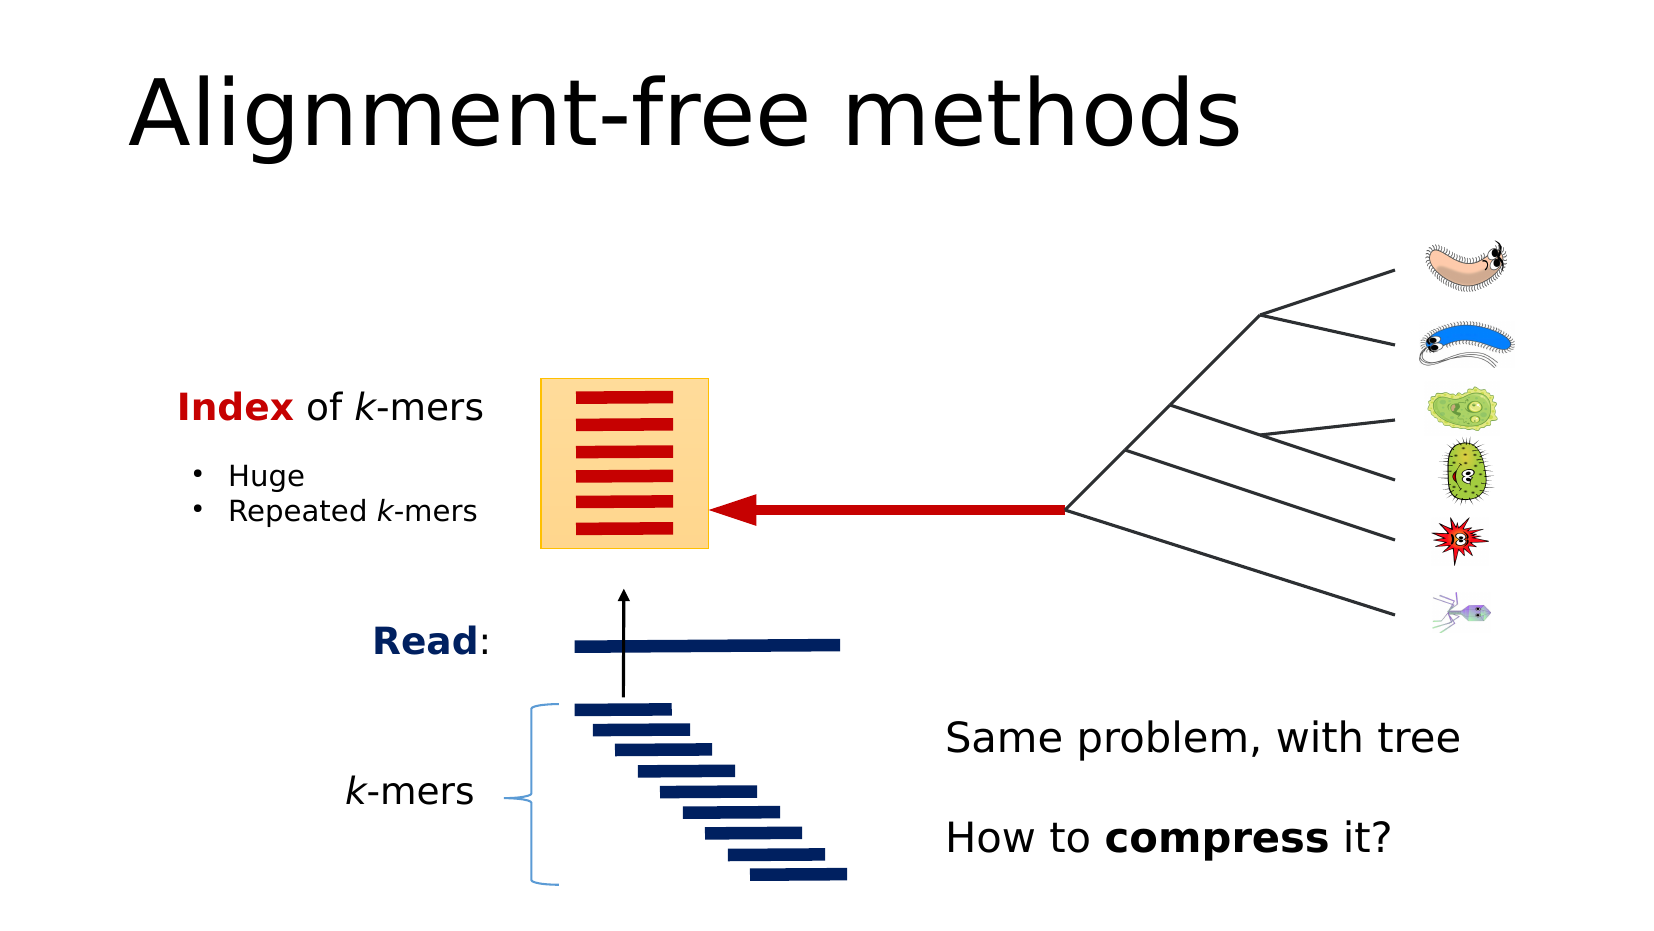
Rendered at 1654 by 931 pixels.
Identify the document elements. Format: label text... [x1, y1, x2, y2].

text_box Read: [357, 609, 509, 660]
picture [1431, 517, 1489, 567]
picture [1424, 382, 1500, 506]
text_box Same problem, with tree How to compress it? [930, 703, 1567, 871]
picture [1425, 240, 1507, 293]
text_box Index of k-mers [161, 374, 526, 425]
picture [1419, 321, 1516, 368]
text_box [540, 378, 709, 549]
title Alignment-free methods [113, 26, 1587, 206]
text_box Huge Repeated k-mers [177, 450, 507, 588]
picture [1432, 592, 1491, 633]
text_box k-mers [329, 759, 509, 810]
